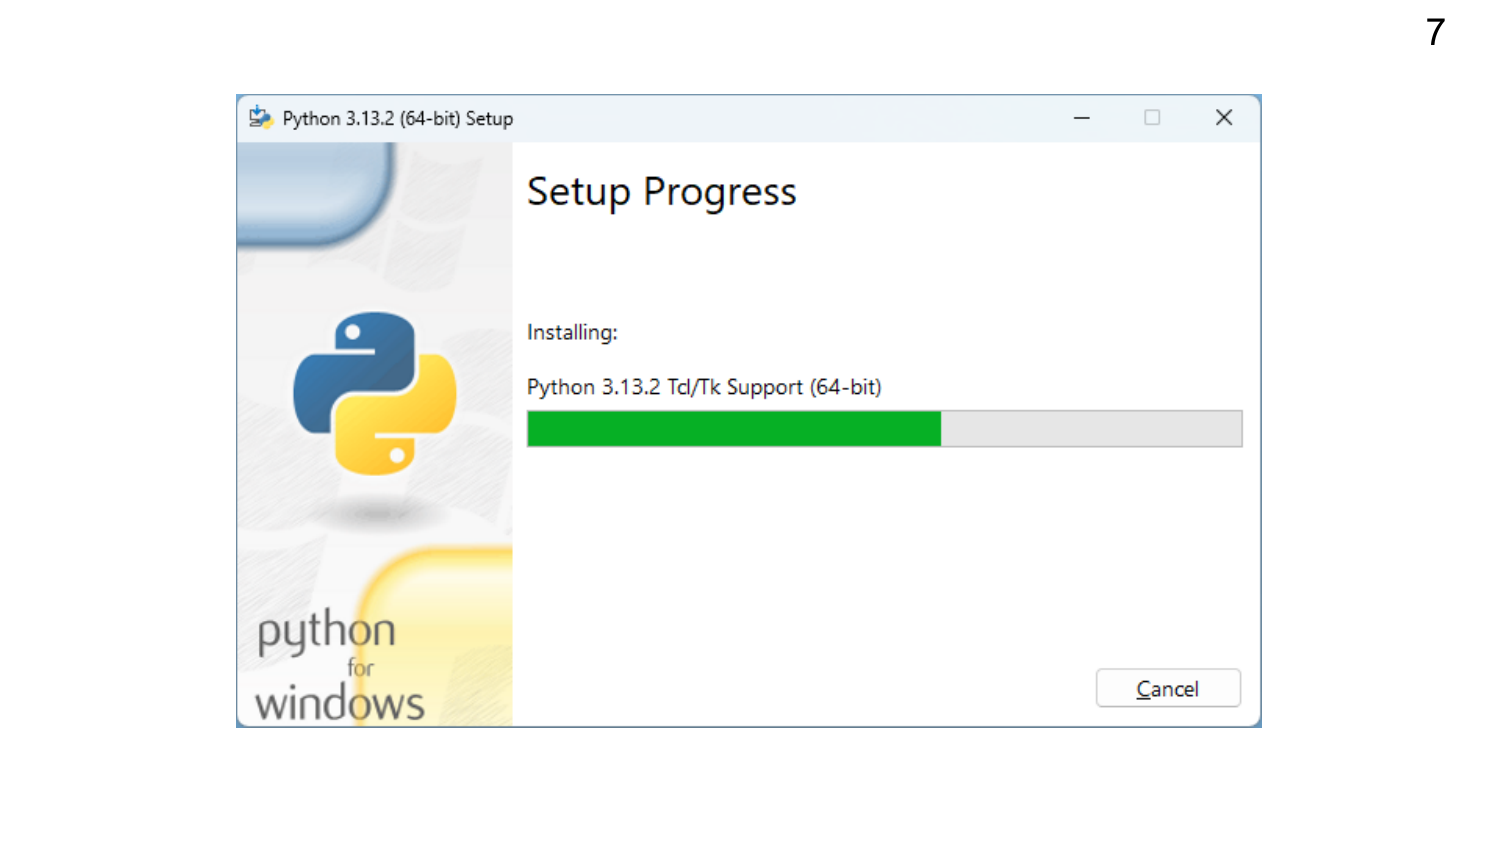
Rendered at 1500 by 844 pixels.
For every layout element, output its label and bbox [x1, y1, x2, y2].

picture [236, 94, 1262, 728]
